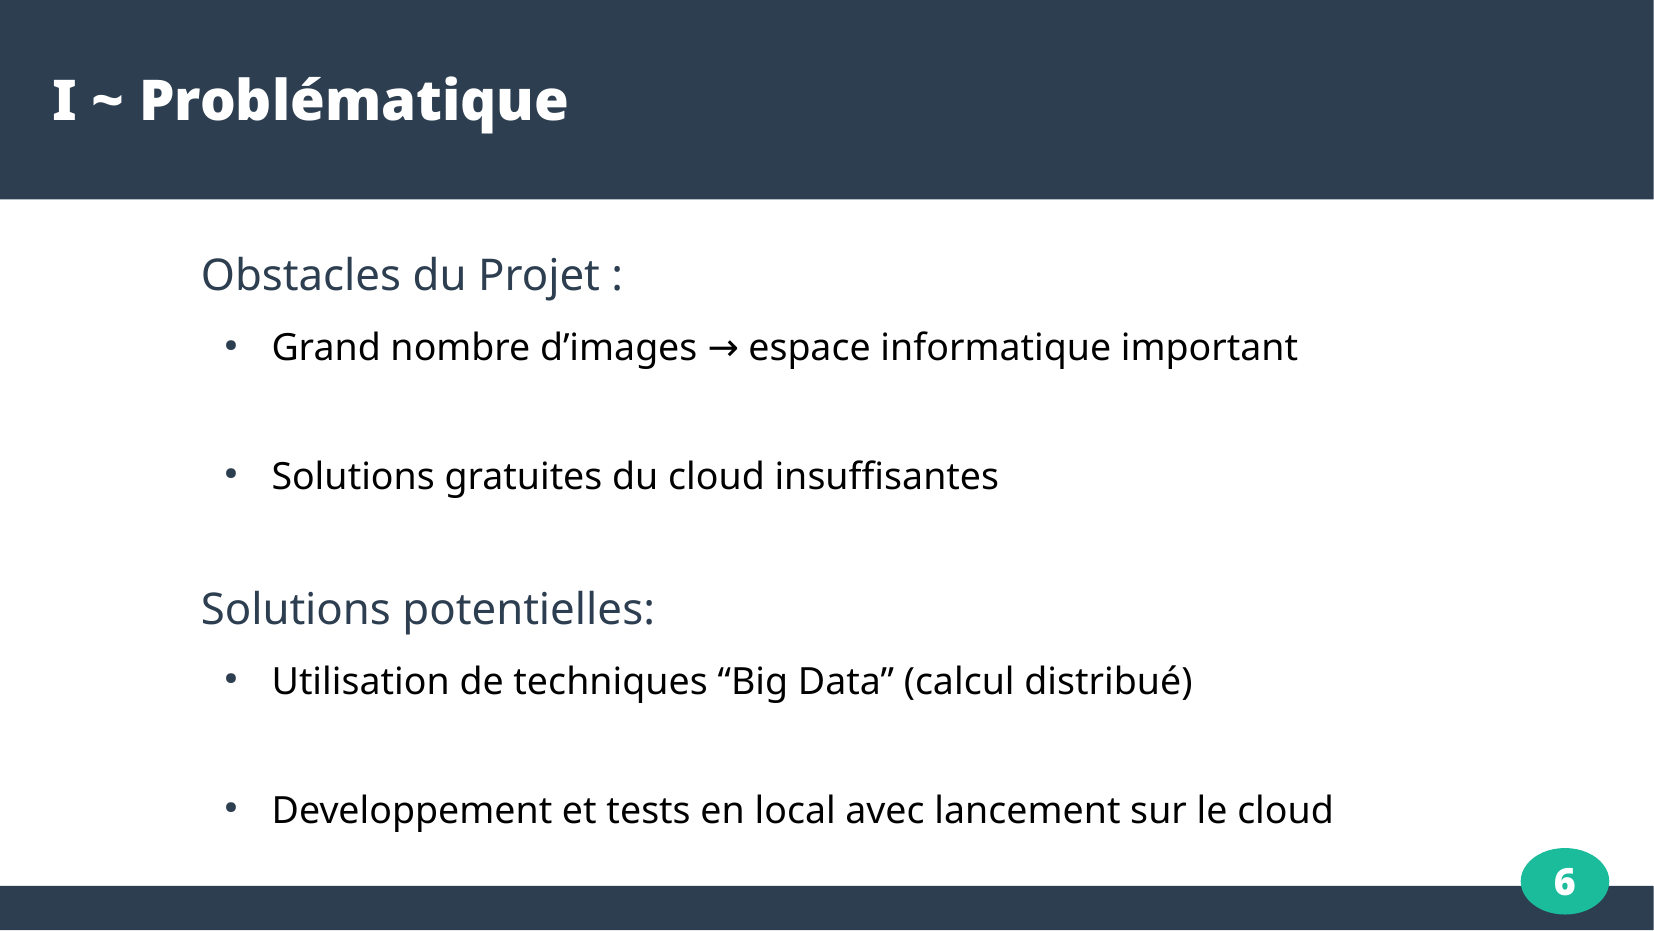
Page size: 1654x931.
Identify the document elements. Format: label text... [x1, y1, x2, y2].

list Obstacles du Projet : Grand nombre d’images → espace informatique important Solutions gratuites du cloud insuffisantes Solutions potentielles: Utilisation de techniques “Big Data” (calcul distribué) Developpement et tests en local avec lancement sur le cloud [59, 243, 1595, 864]
title I ~ Problématique [0, 39, 1621, 158]
